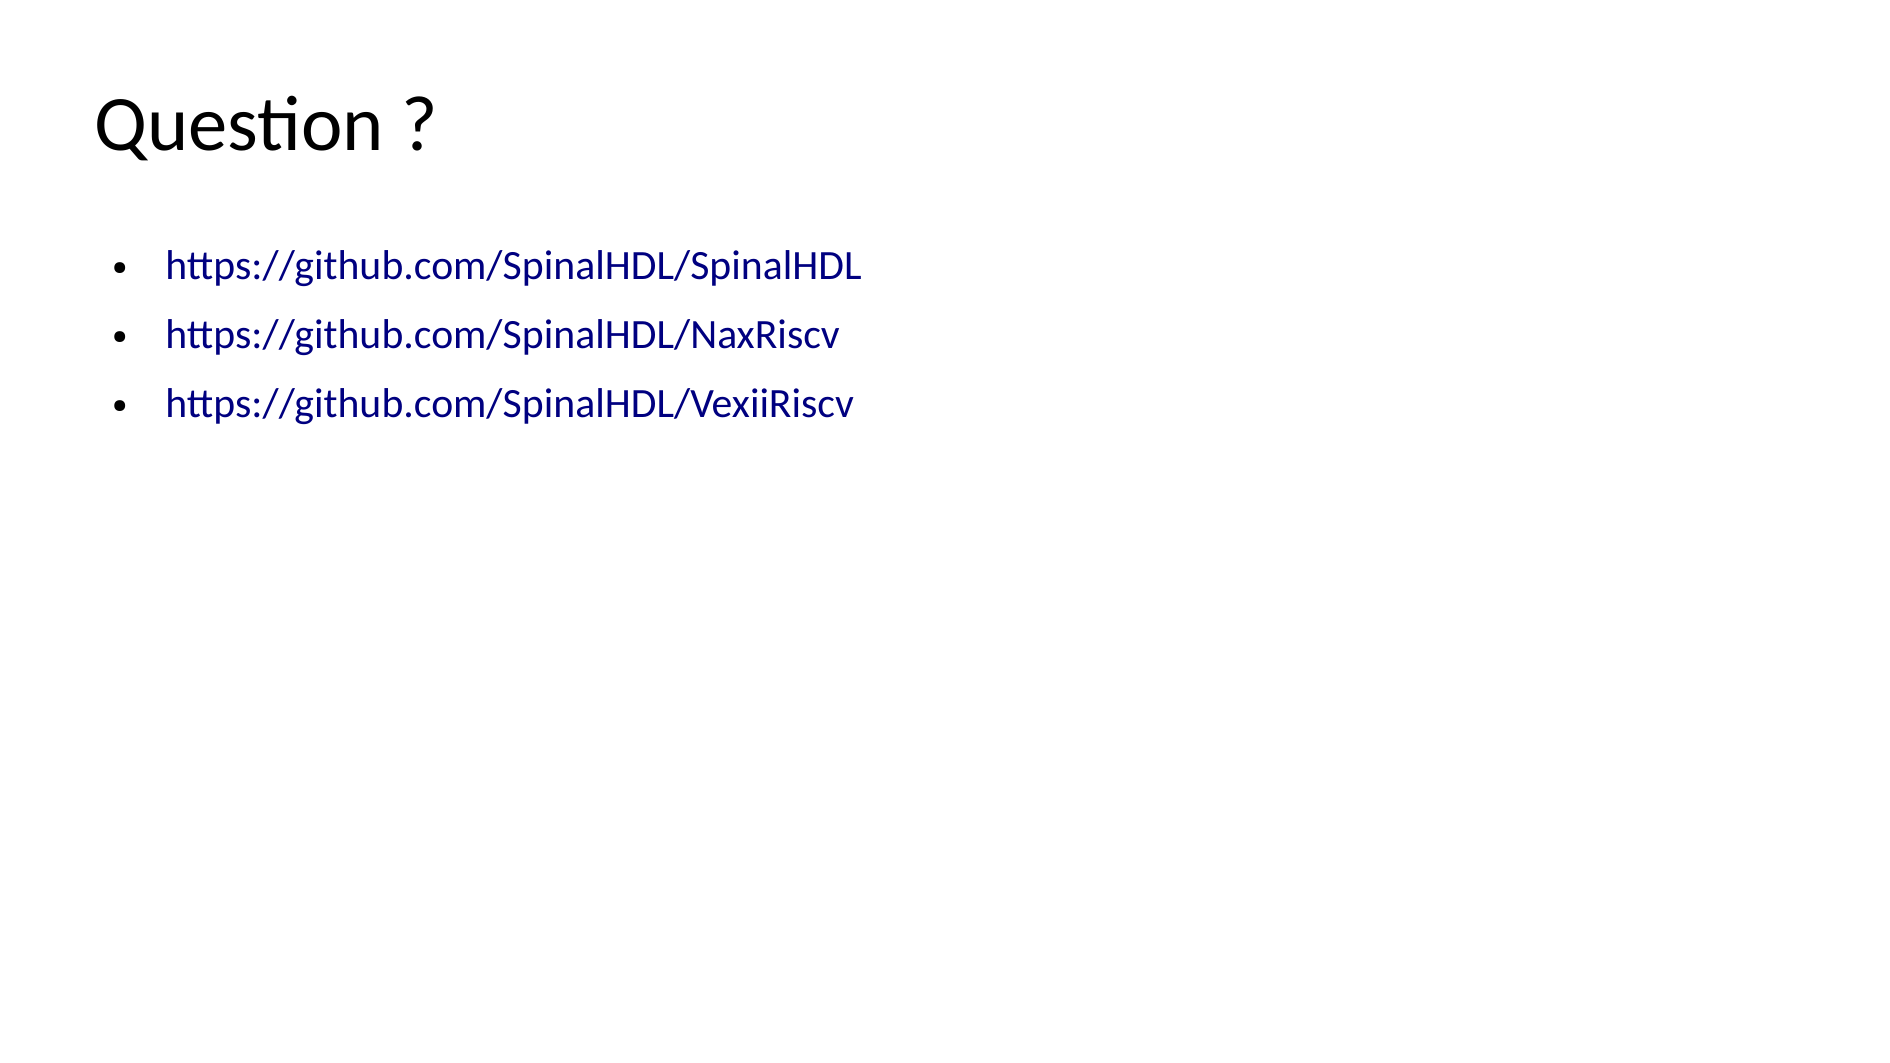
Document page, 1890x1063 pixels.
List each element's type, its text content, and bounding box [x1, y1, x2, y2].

title Question ? [94, 42, 1796, 220]
list https://github.com/SpinalHDL/SpinalHDL https://github.com/SpinalHDL/NaxRiscv https://github.com/SpinalHDL/VexiiRiscv [94, 248, 1890, 957]
